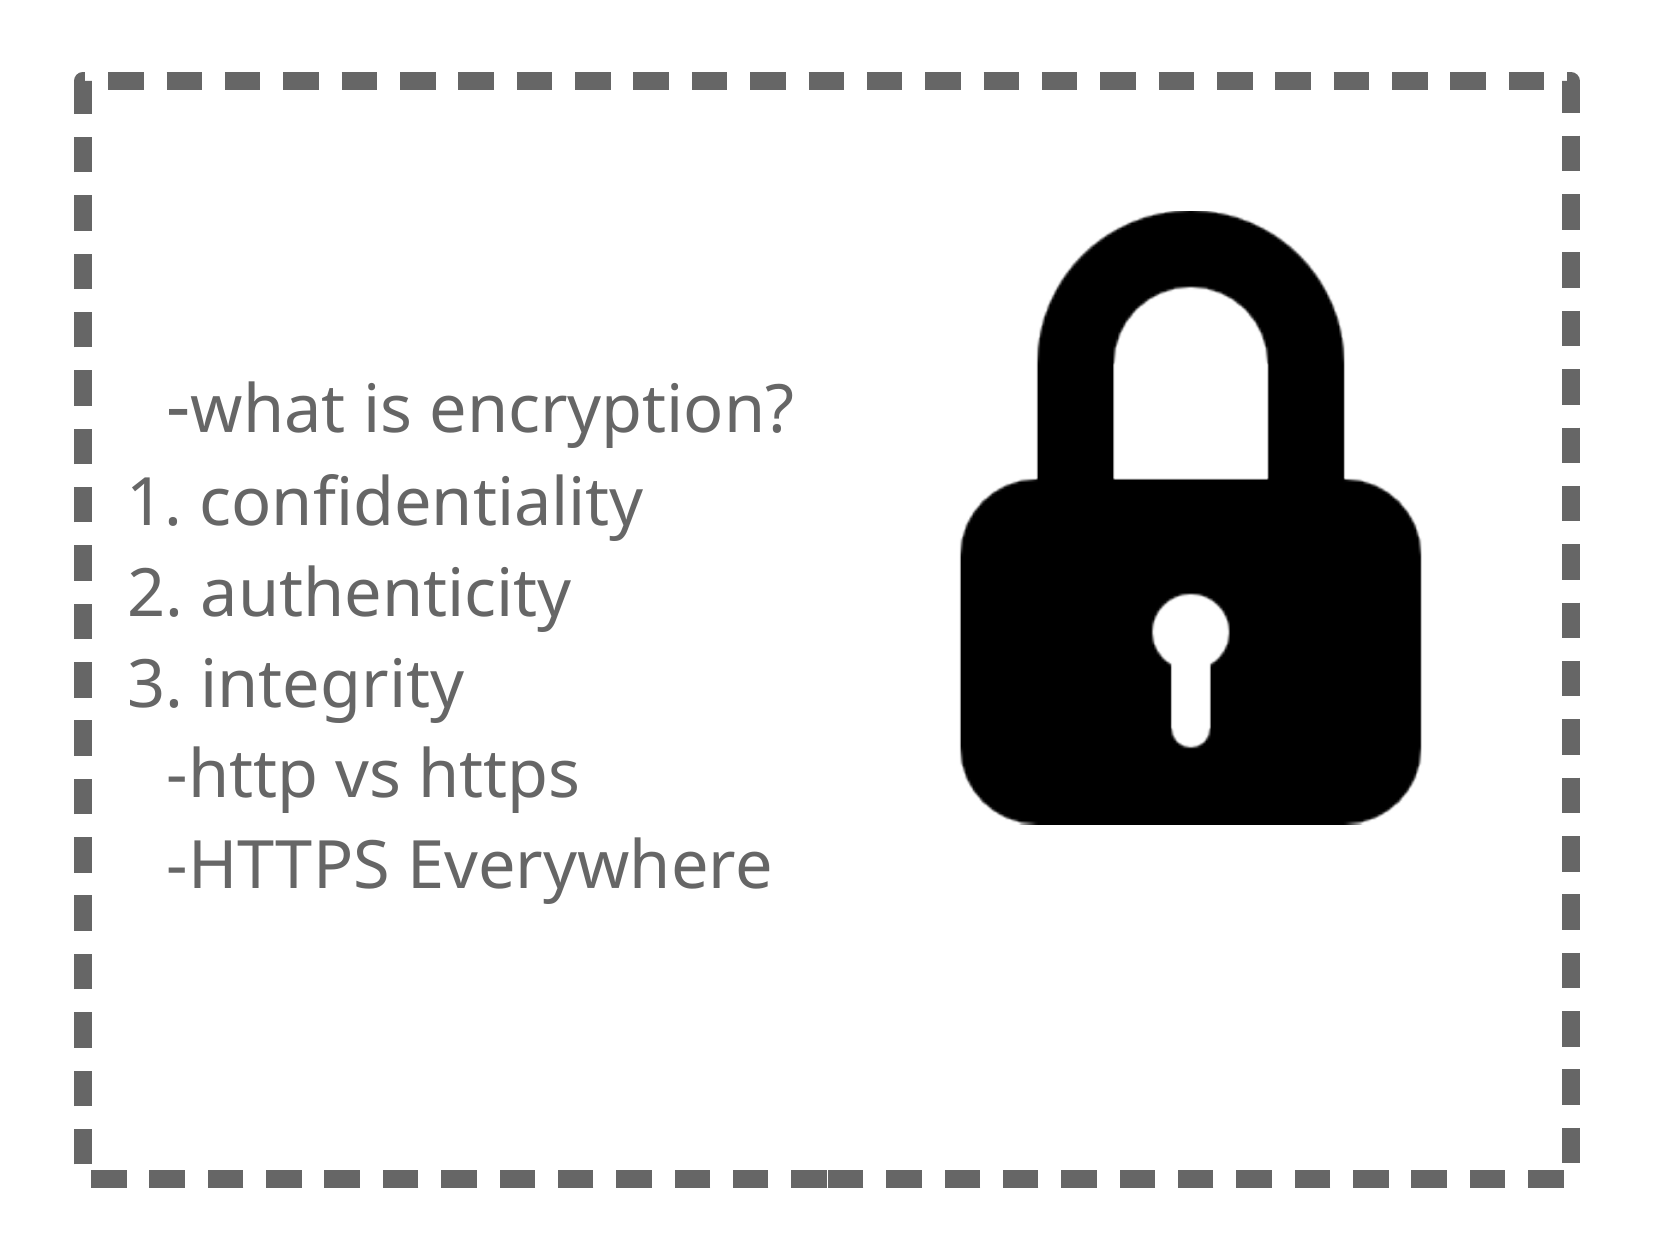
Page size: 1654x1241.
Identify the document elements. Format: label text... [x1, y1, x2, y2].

picture [884, 211, 1499, 826]
subtitle -what is encryption? 1. confidentiality 2. authenticity 3. integrity -http vs https -HTTPS Everywhere [82, 81, 1571, 1179]
